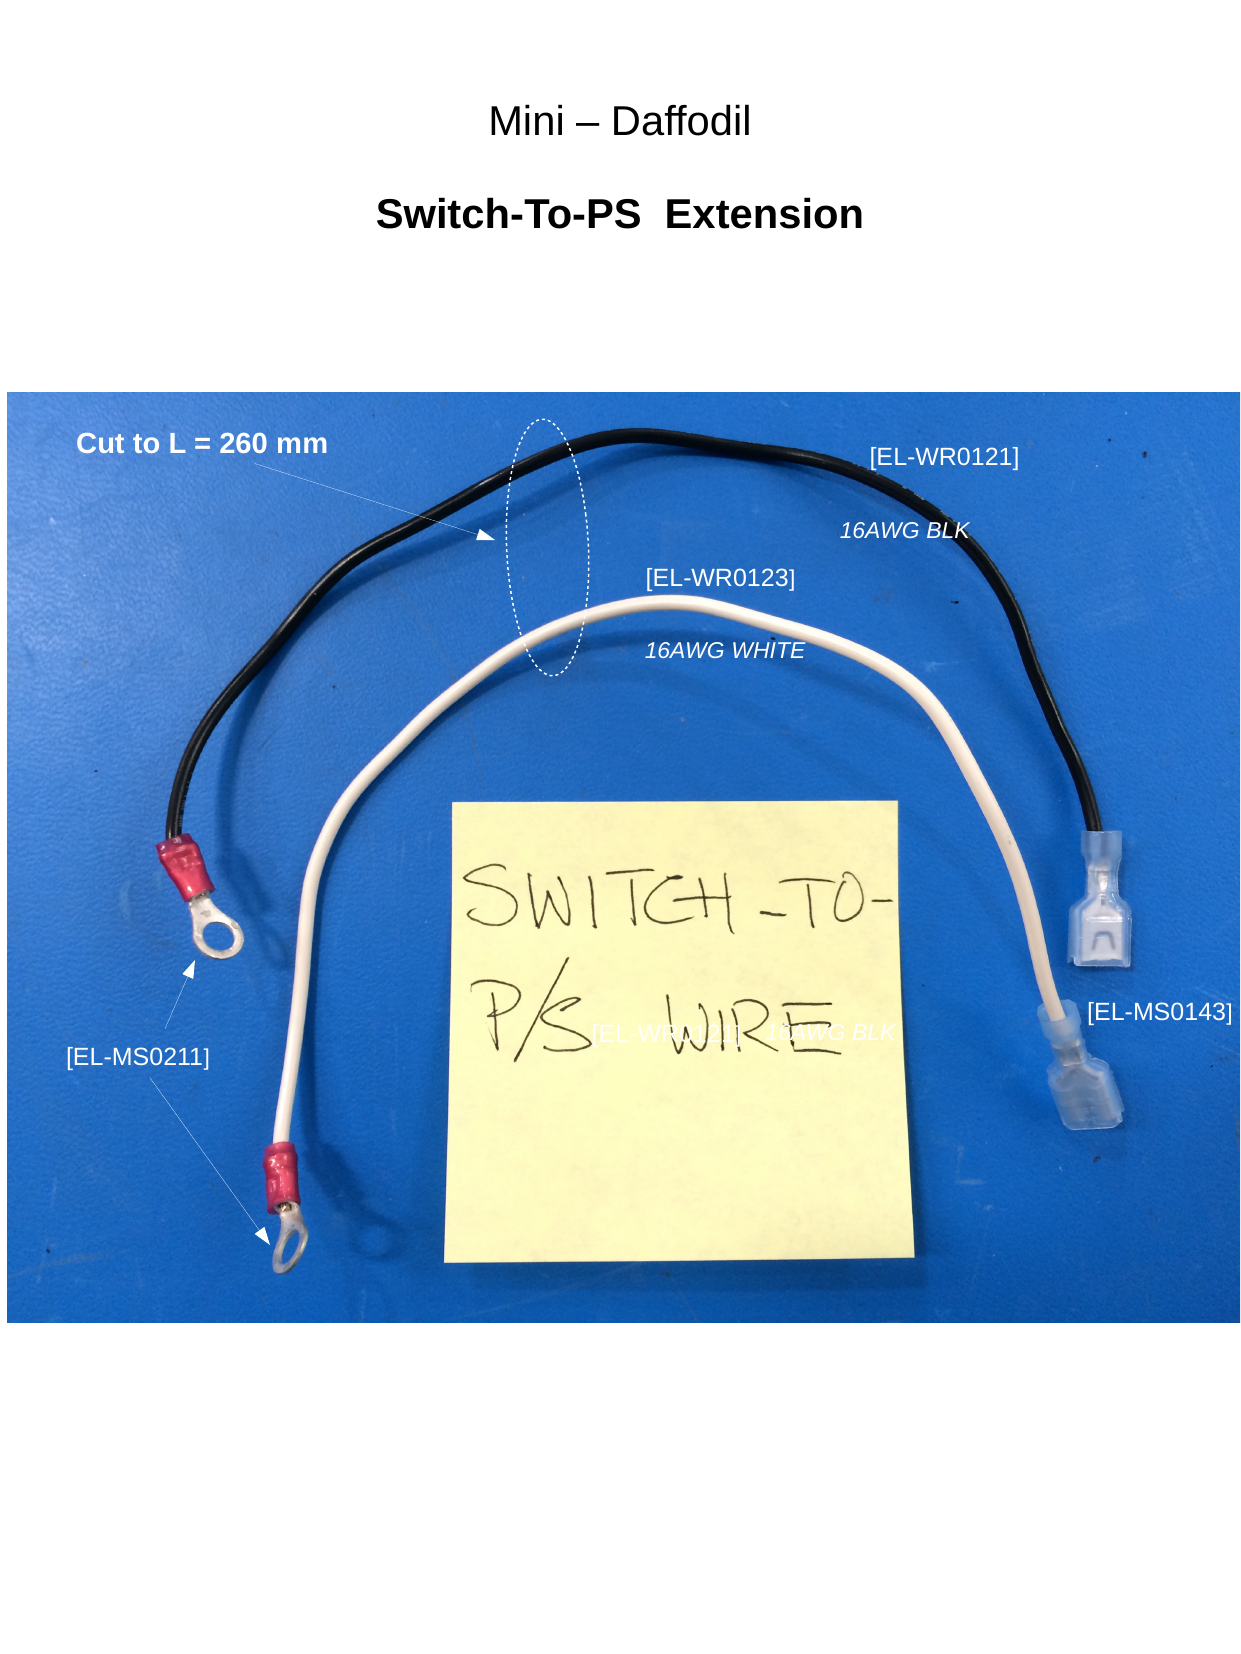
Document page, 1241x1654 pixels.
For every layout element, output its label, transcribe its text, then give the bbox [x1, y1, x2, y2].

text_box 16AWG BLK [825, 510, 985, 551]
text_box [EL-WR0123] [630, 556, 811, 600]
text_box [EL-WR0121] [576, 1012, 757, 1056]
text_box [EL-MS0211] [51, 1035, 226, 1078]
text_box Cut to L = 260 mm [45, 420, 376, 468]
text_box [EL-WR0121] [854, 435, 1036, 478]
text_box 16AWG BLK [750, 1012, 910, 1054]
text_box [EL-MS0143] [1072, 990, 1241, 1033]
title Mini – Daffodil Switch-To-PS Extension [62, 97, 1179, 237]
picture [7, 392, 1241, 1323]
text_box 16AWG WHITE [630, 630, 821, 671]
